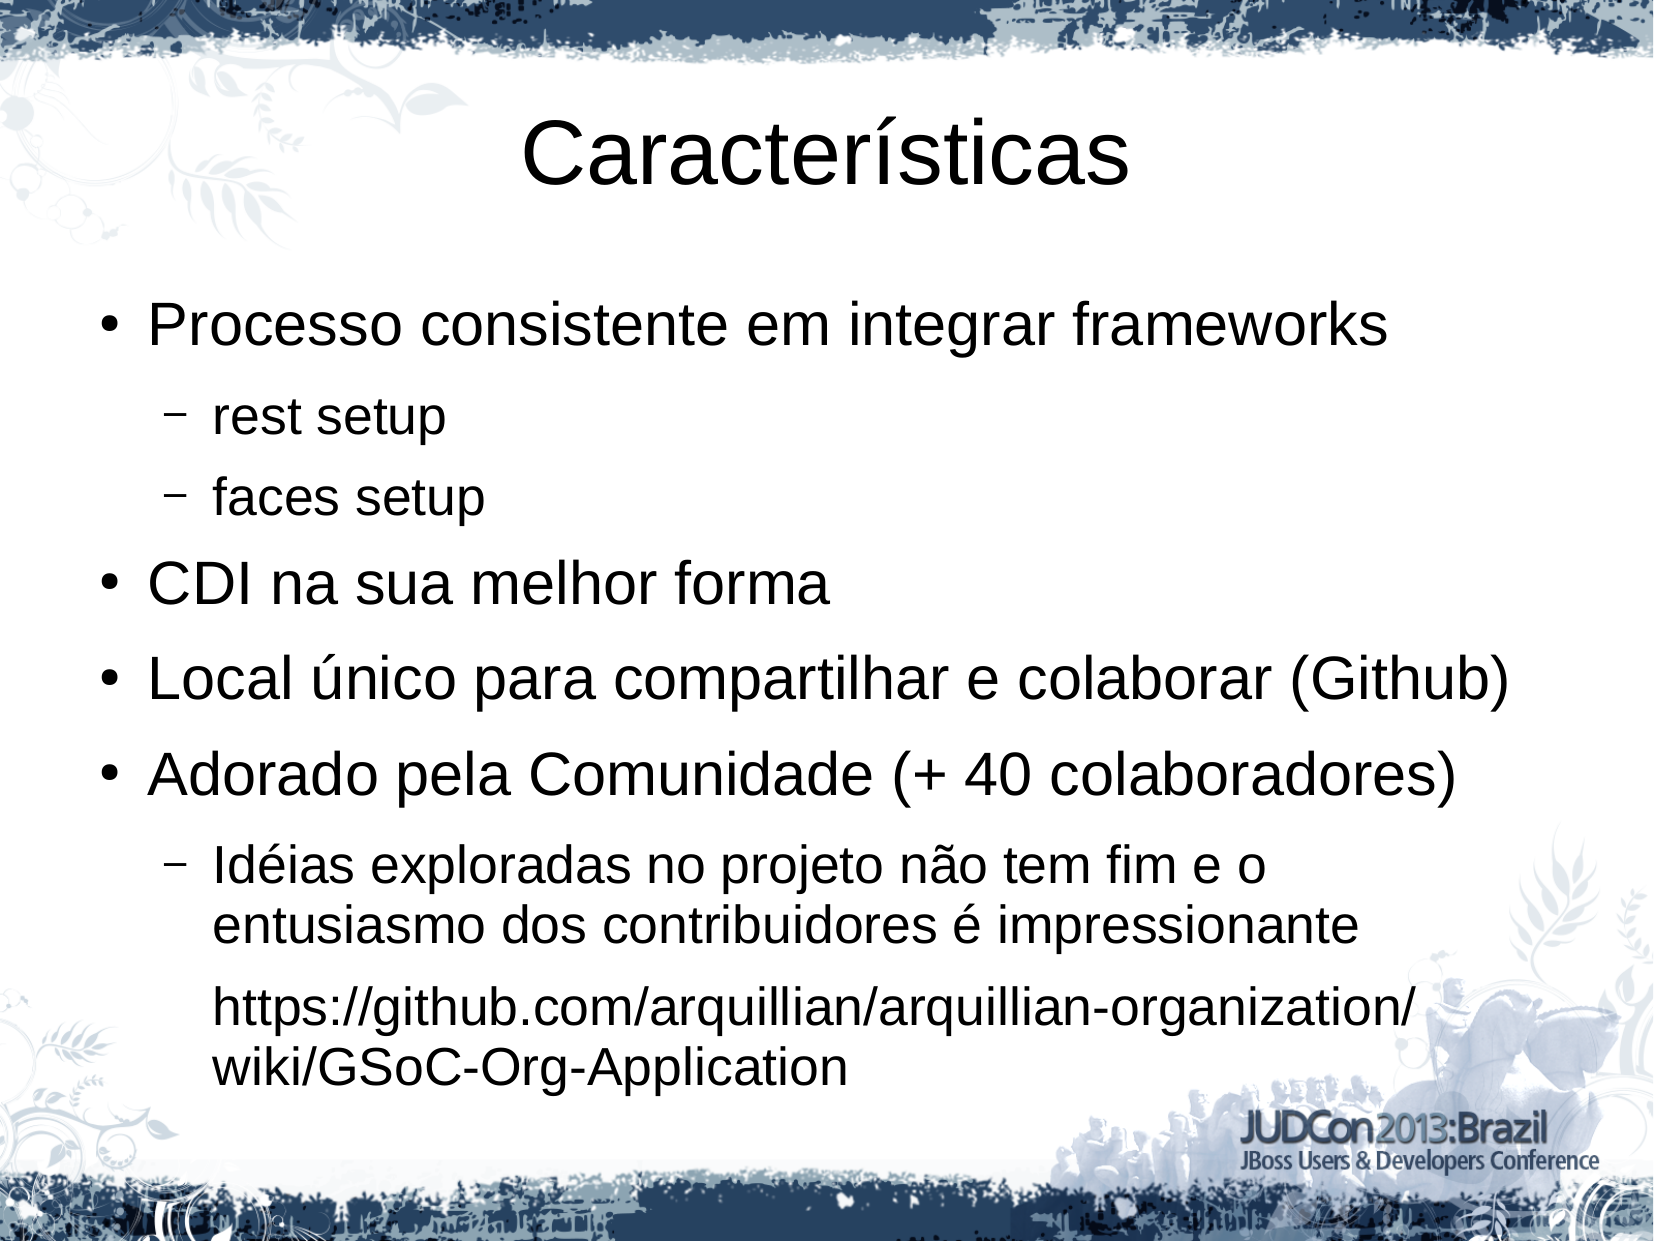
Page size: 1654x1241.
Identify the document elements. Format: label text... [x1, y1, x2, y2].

picture [0, 0, 1654, 1241]
list Processo consistente em integrar frameworks rest setup faces setup CDI na sua melhor forma Local único para compartilhar e colaborar (Github) Adorado pela Comunidade (+ 40 colaboradores) Idéias exploradas no projeto não tem fim e o entusiasmo dos contribuidores é impressionante https://github.com/arquillian/arquillian-organization/wiki/GSoC-Org-Application [82, 290, 1538, 1109]
title Características [82, 49, 1571, 257]
